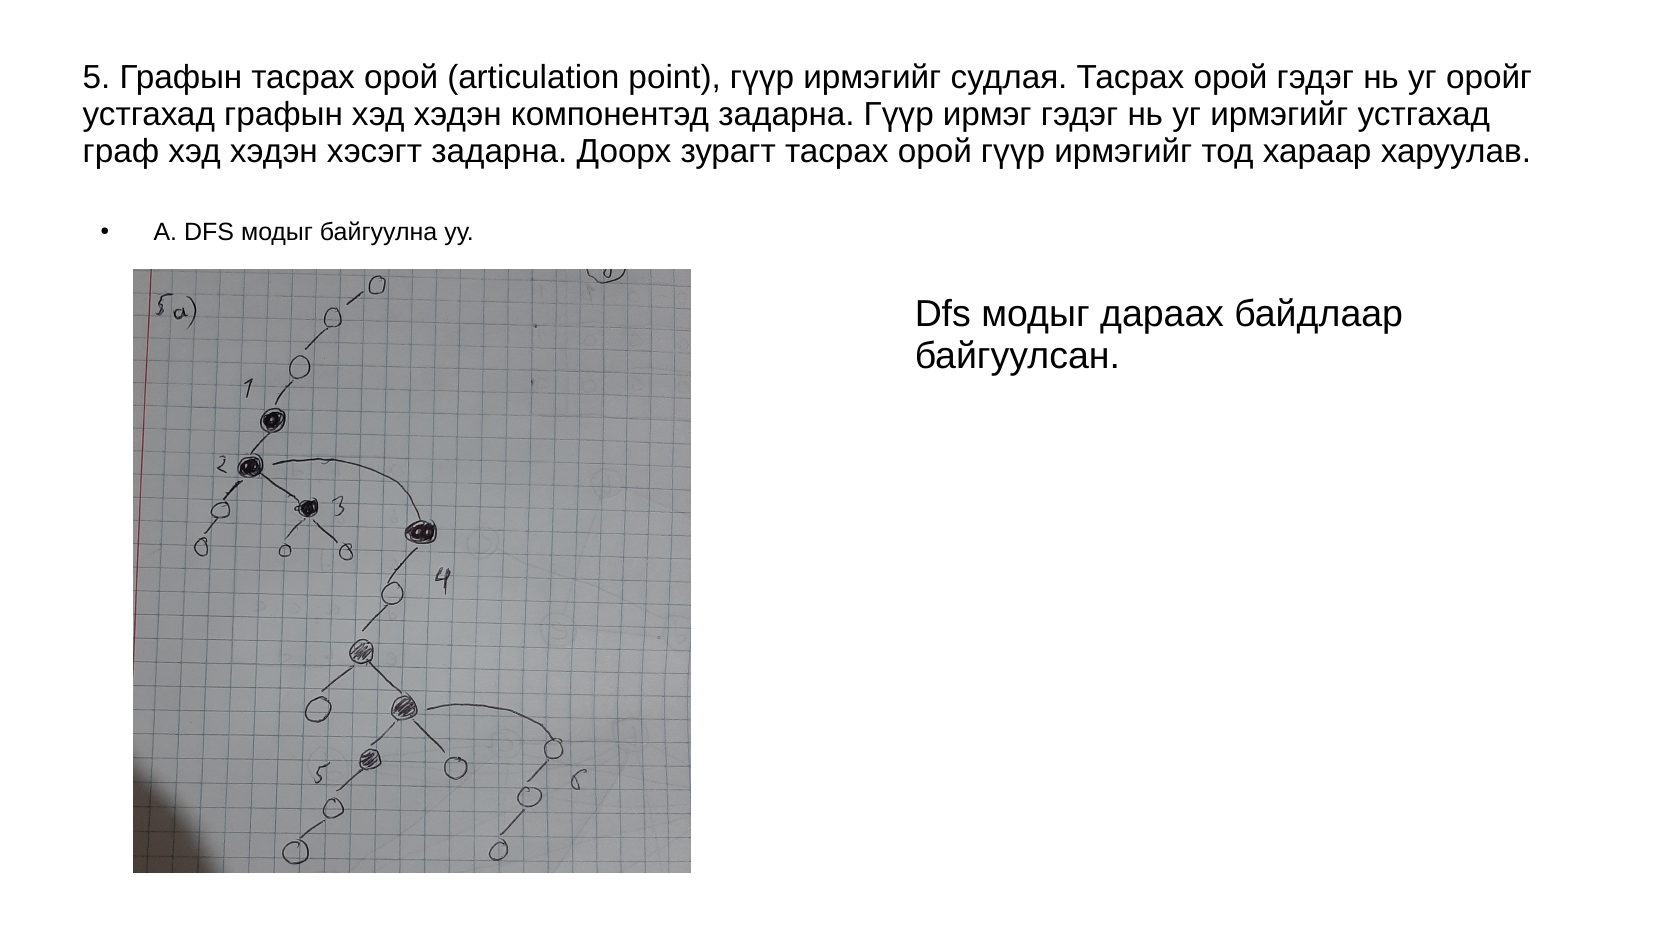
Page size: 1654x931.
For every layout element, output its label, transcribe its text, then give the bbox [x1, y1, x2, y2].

list А. DFS модыг байгуулна уу. [82, 217, 1571, 758]
text_box Dfs модыг дараах байдлаар байгуулсан. [900, 285, 1561, 384]
title 5. Графын тасрах орой (articulation point), гүүр ирмэгийг судлая. Тасрах орой гэдэг нь уг оройг устгахад графын хэд хэдэн компонентэд задарна. Гүүр ирмэг гэдэг нь уг ирмэгийг устгахад граф хэд хэдэн хэсэгт задарна. Доорх зурагт тасрах орой гүүр ирмэгийг тод хараар харуулав. [82, 36, 1571, 192]
picture [133, 269, 691, 873]
